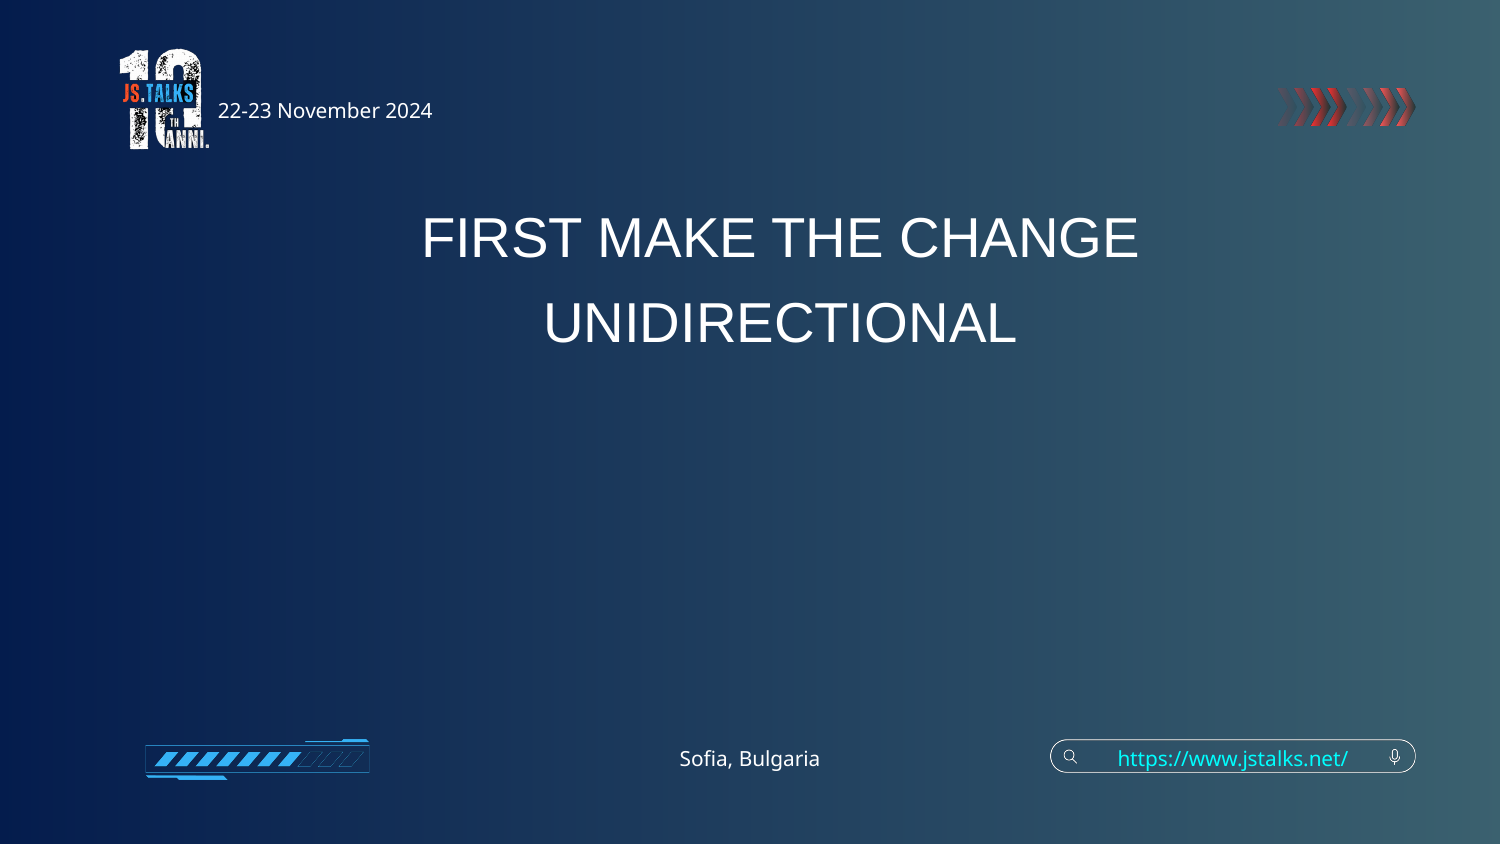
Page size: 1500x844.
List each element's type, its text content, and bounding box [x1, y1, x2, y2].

text_box [1277, 88, 1416, 126]
text_box [65, 0, 258, 231]
text_box [1050, 739, 1416, 773]
text_box 22-23 November 2024 [217, 95, 507, 123]
text_box FIRST MAKE THE CHANGE UNIDIRECTIONAL [328, 183, 1233, 354]
text_box [145, 739, 370, 780]
text_box https://www.jstalks.net/ [1103, 744, 1362, 772]
text_box Sofia, Bulgaria [654, 744, 846, 772]
